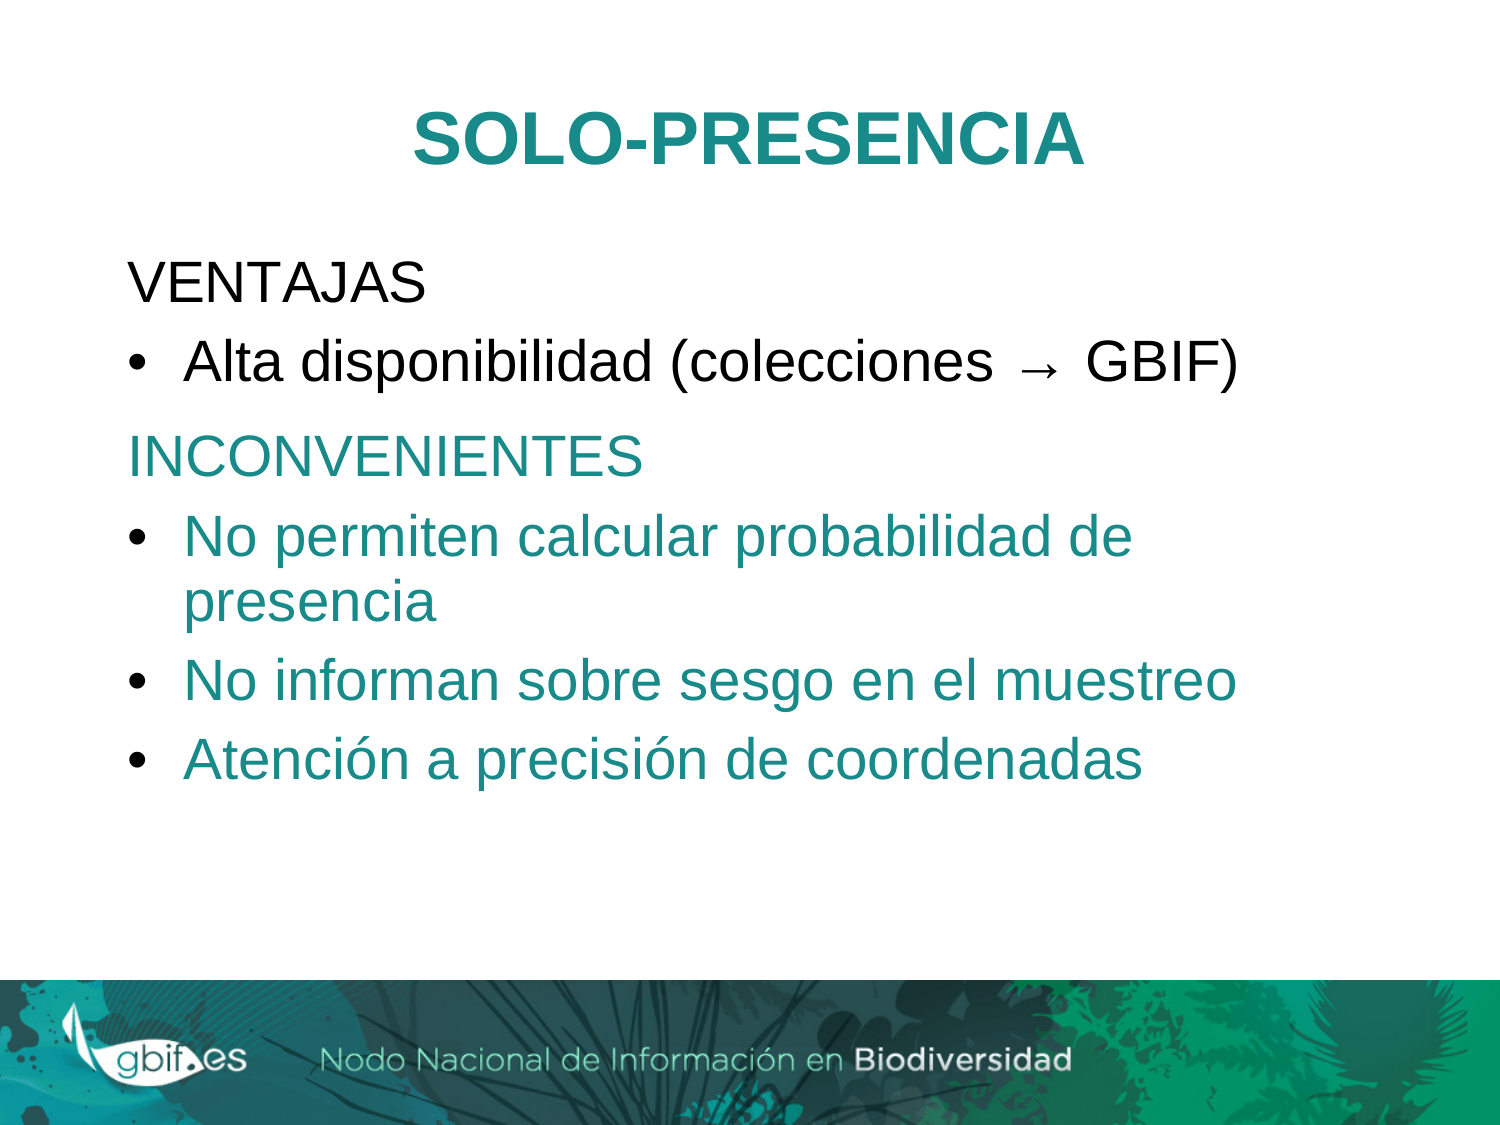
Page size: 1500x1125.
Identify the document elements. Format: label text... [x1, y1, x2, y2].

title SOLO-PRESENCIA [112, 68, 1388, 209]
picture [0, 980, 1500, 1125]
list VENTAJAS Alta disponibilidad (colecciones → GBIF) INCONVENIENTES No permiten calcular probabilidad de presencia No informan sobre sesgo en el muestreo Atención a precisión de coordenadas [112, 241, 1388, 955]
